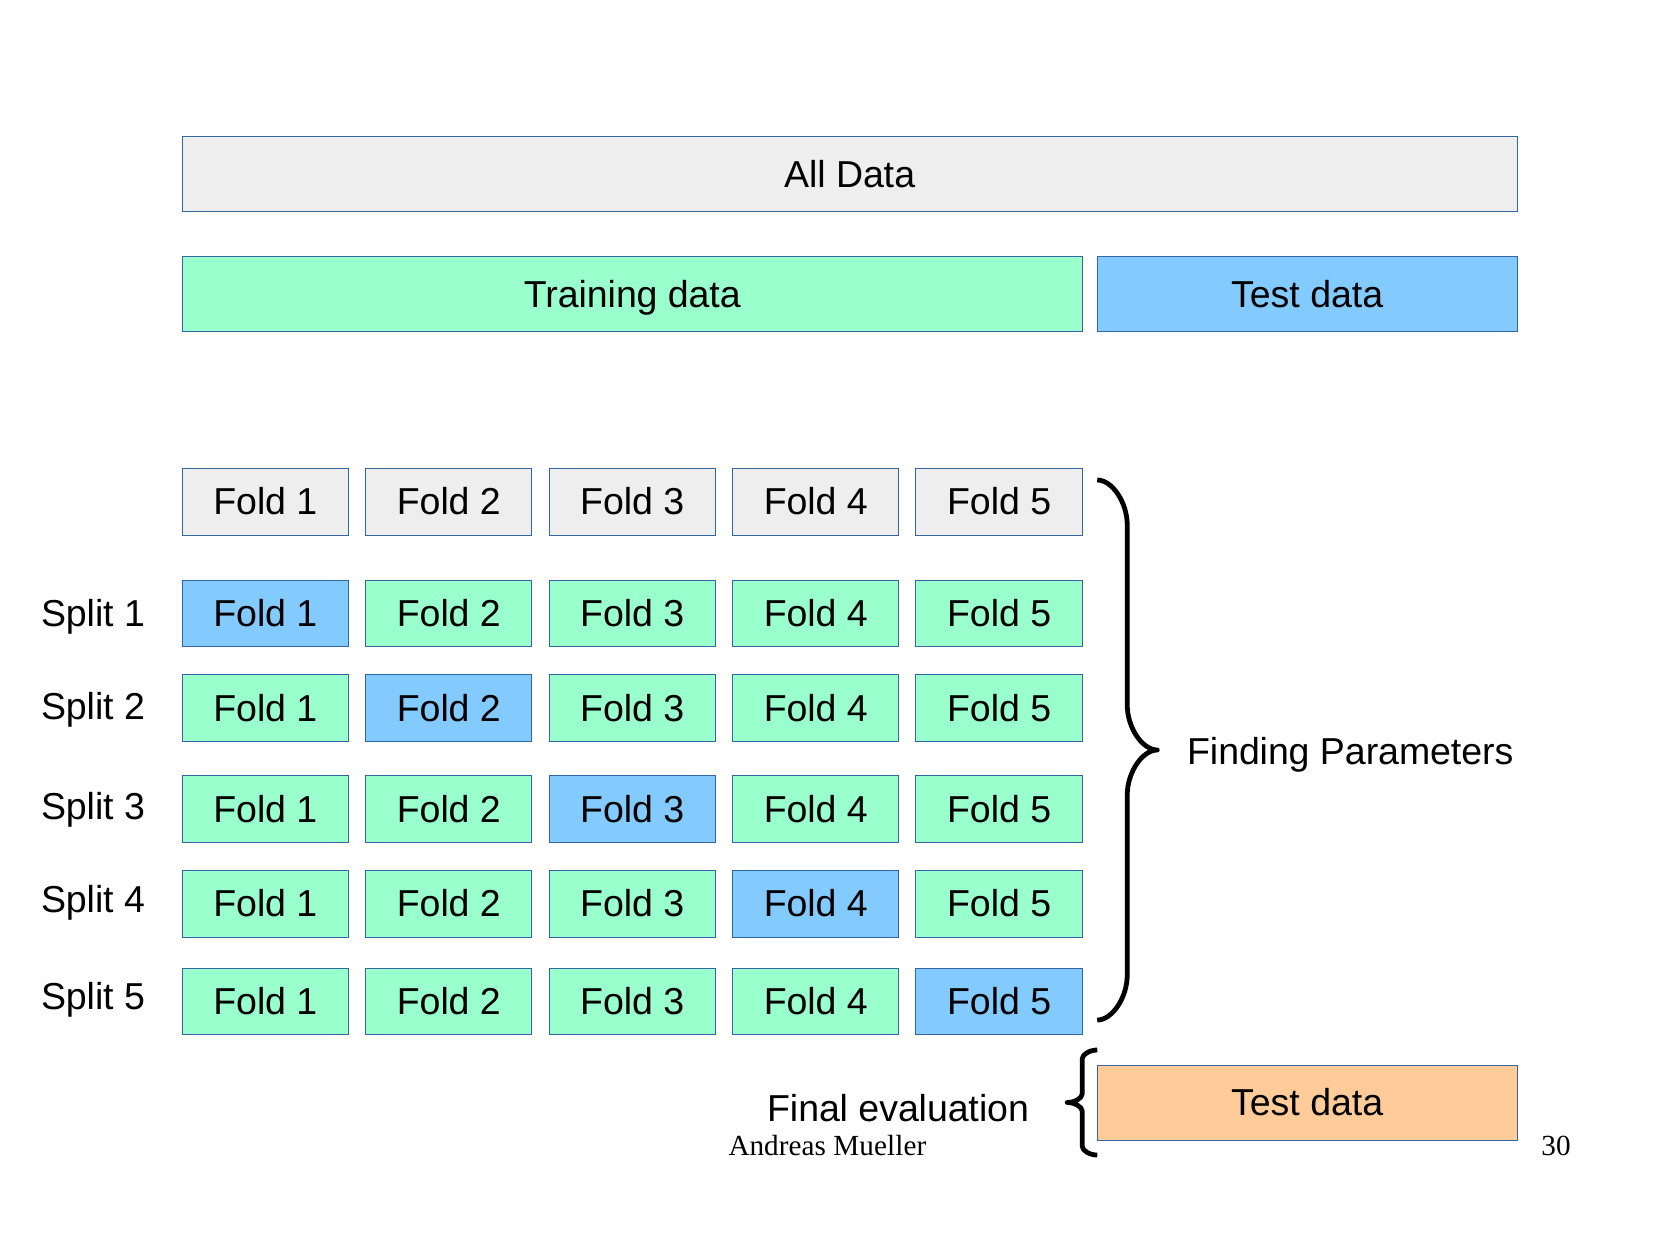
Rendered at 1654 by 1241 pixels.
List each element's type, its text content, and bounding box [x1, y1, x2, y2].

text_box Fold 4 [732, 870, 899, 938]
text_box Fold 2 [365, 580, 532, 647]
text_box Fold 2 [365, 468, 532, 536]
text_box Fold 5 [915, 775, 1083, 843]
text_box Fold 2 [365, 775, 532, 843]
text_box Fold 4 [732, 968, 899, 1035]
text_box Fold 5 [915, 580, 1083, 647]
text_box Fold 4 [732, 580, 899, 647]
text_box Fold 5 [915, 870, 1083, 938]
text_box Fold 1 [182, 968, 349, 1035]
text_box Fold 3 [549, 580, 716, 647]
text_box Fold 2 [365, 870, 532, 938]
text_box Split 4 [26, 871, 164, 929]
text_box Split 1 [26, 585, 164, 642]
text_box Fold 4 [732, 674, 899, 742]
text_box Fold 4 [732, 468, 899, 536]
text_box Fold 1 [182, 580, 349, 647]
text_box Fold 1 [182, 674, 349, 742]
text_box Fold 2 [365, 674, 532, 742]
text_box Test data [1097, 256, 1518, 332]
text_box Fold 3 [549, 968, 716, 1035]
text_box Training data [182, 256, 1083, 332]
text_box Fold 3 [549, 870, 716, 938]
text_box Split 3 [26, 777, 164, 835]
text_box Fold 5 [915, 968, 1083, 1035]
text_box Split 5 [26, 967, 164, 1025]
text_box Fold 1 [182, 870, 349, 938]
text_box Fold 5 [915, 674, 1083, 742]
text_box Fold 3 [549, 468, 716, 536]
text_box Fold 2 [365, 968, 532, 1035]
text_box Fold 1 [182, 468, 349, 536]
text_box Finding Parameters [1172, 723, 1576, 781]
text_box Fold 5 [915, 468, 1083, 536]
text_box Final evaluation [752, 1080, 1053, 1137]
text_box Fold 3 [549, 674, 716, 742]
text_box Fold 1 [182, 775, 349, 843]
text_box Fold 3 [549, 775, 716, 843]
text_box Test data [1097, 1065, 1518, 1141]
text_box Split 2 [26, 678, 164, 736]
text_box All Data [182, 136, 1518, 212]
text_box Fold 4 [732, 775, 899, 843]
